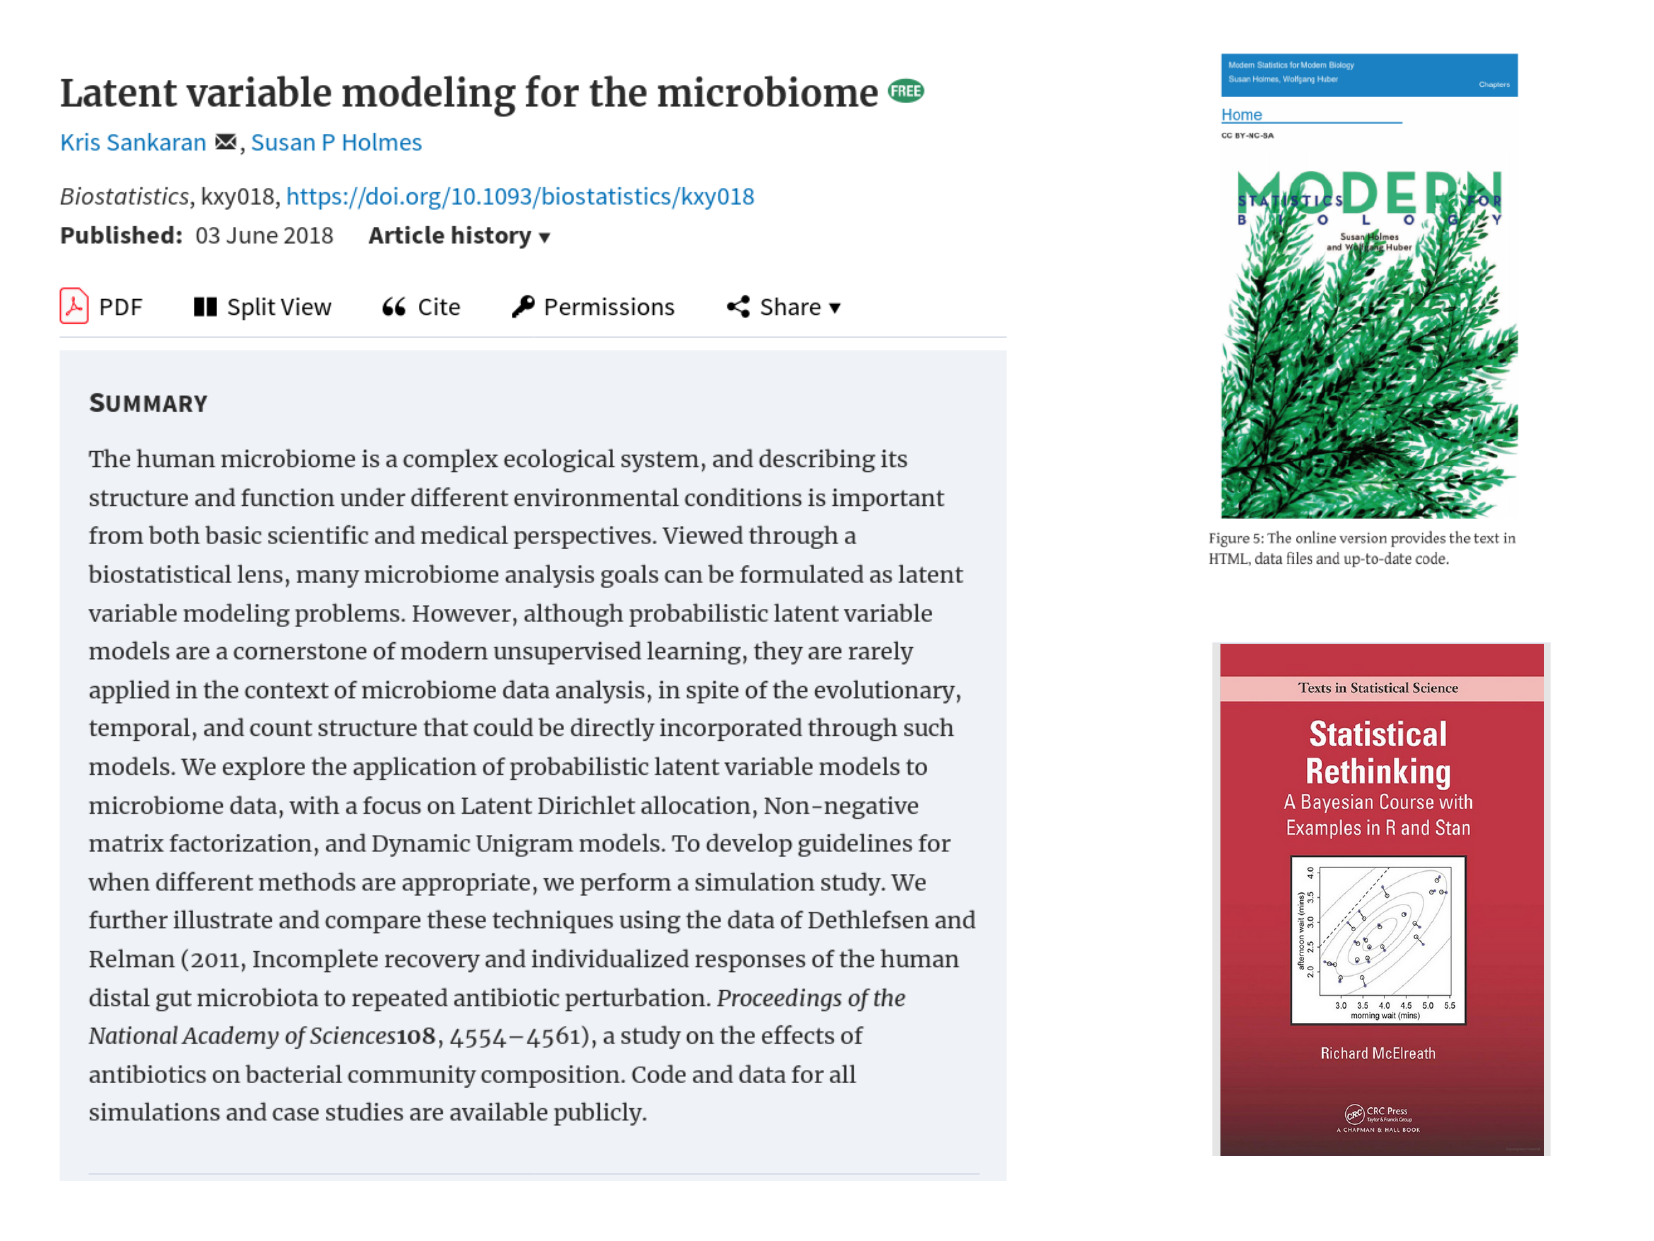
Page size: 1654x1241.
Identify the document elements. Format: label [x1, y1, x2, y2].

picture [1187, 46, 1550, 591]
picture [1212, 642, 1551, 1156]
picture [31, 51, 1007, 1181]
